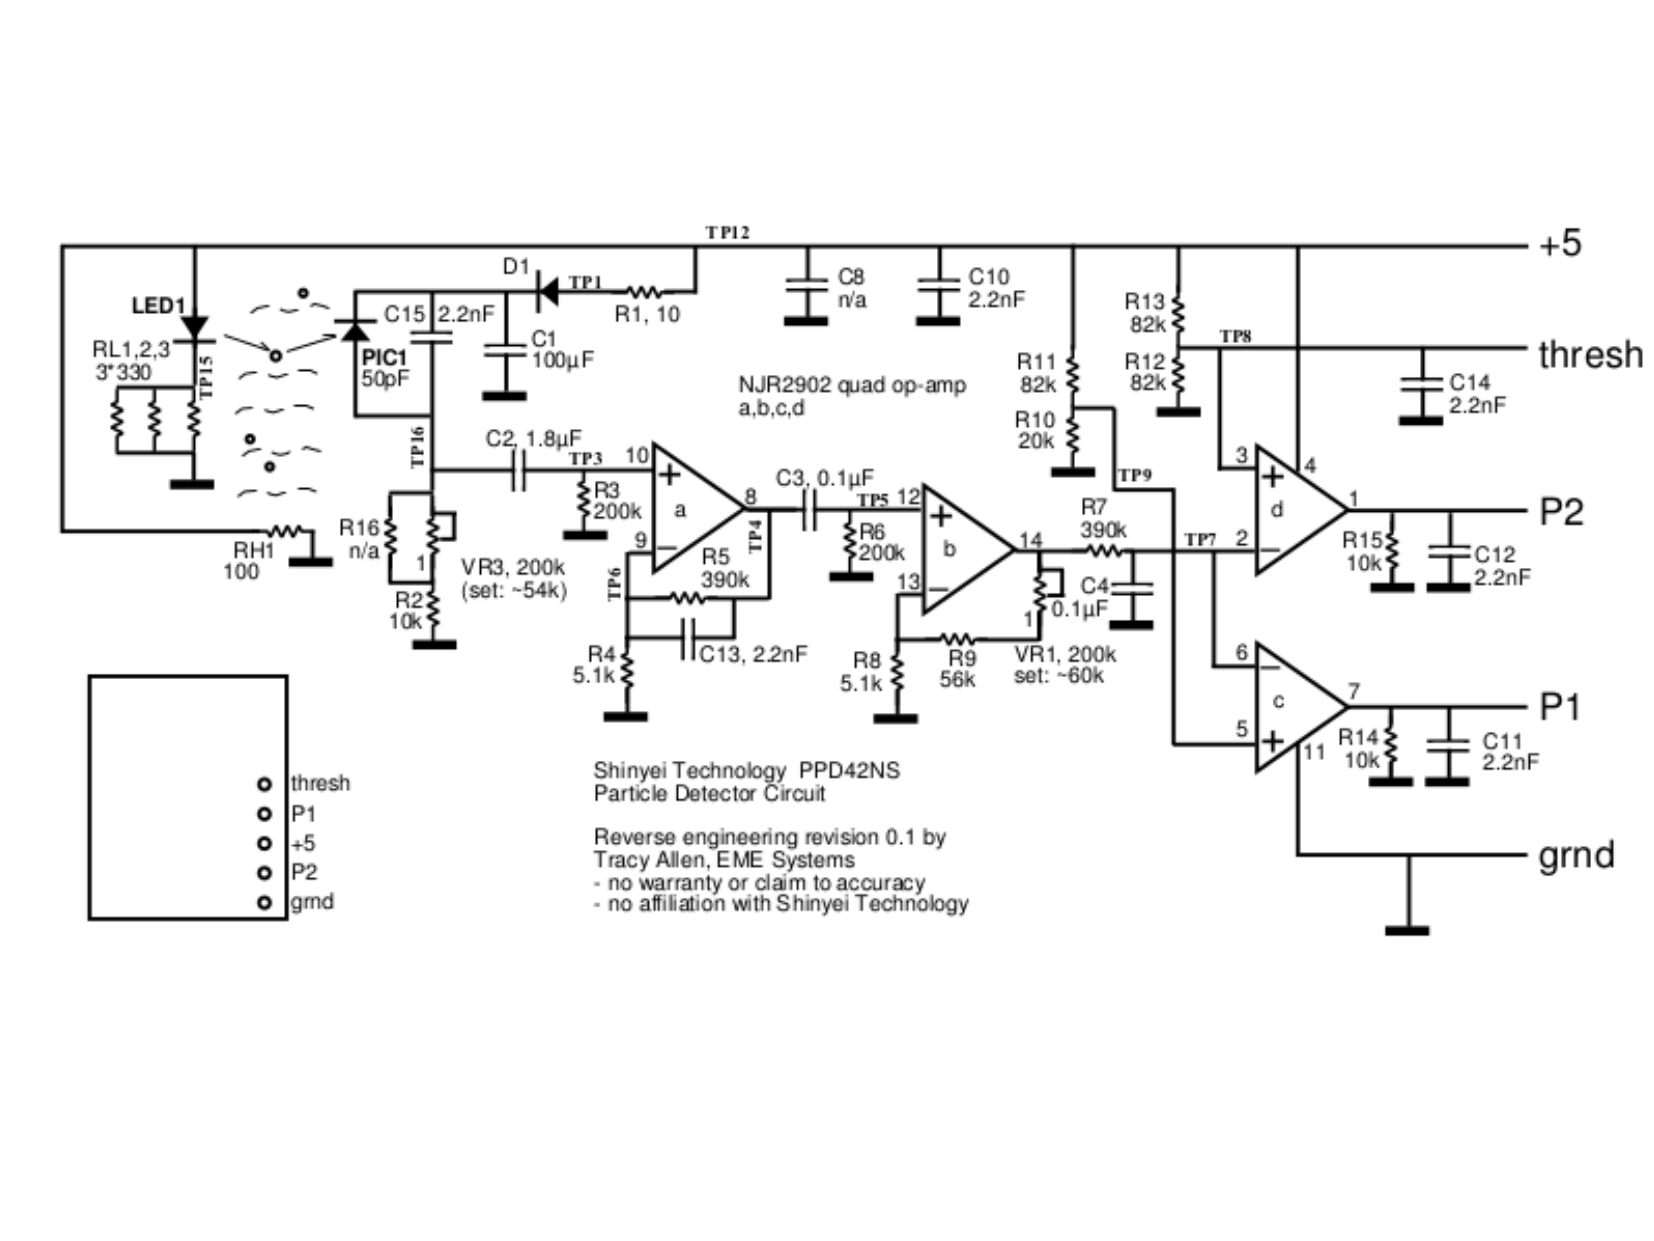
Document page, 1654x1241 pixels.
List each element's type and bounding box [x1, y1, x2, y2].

picture [24, 206, 1647, 1040]
